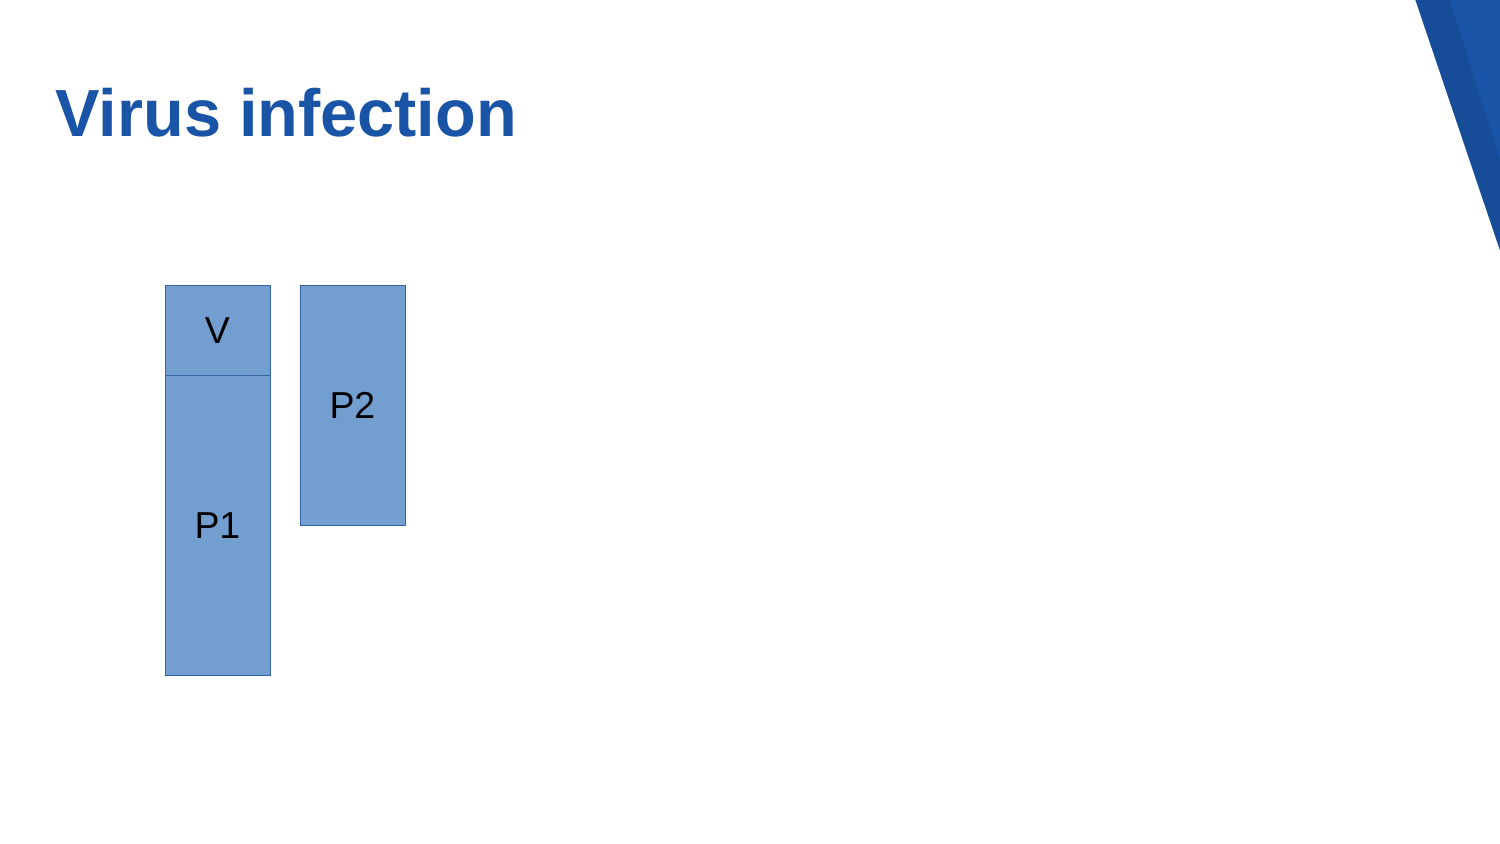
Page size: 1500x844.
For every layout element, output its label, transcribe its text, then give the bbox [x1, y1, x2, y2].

text_box P2 [300, 285, 406, 526]
title Virus infection [40, 97, 1231, 166]
text_box P1 [165, 376, 271, 676]
text_box V [165, 285, 271, 376]
